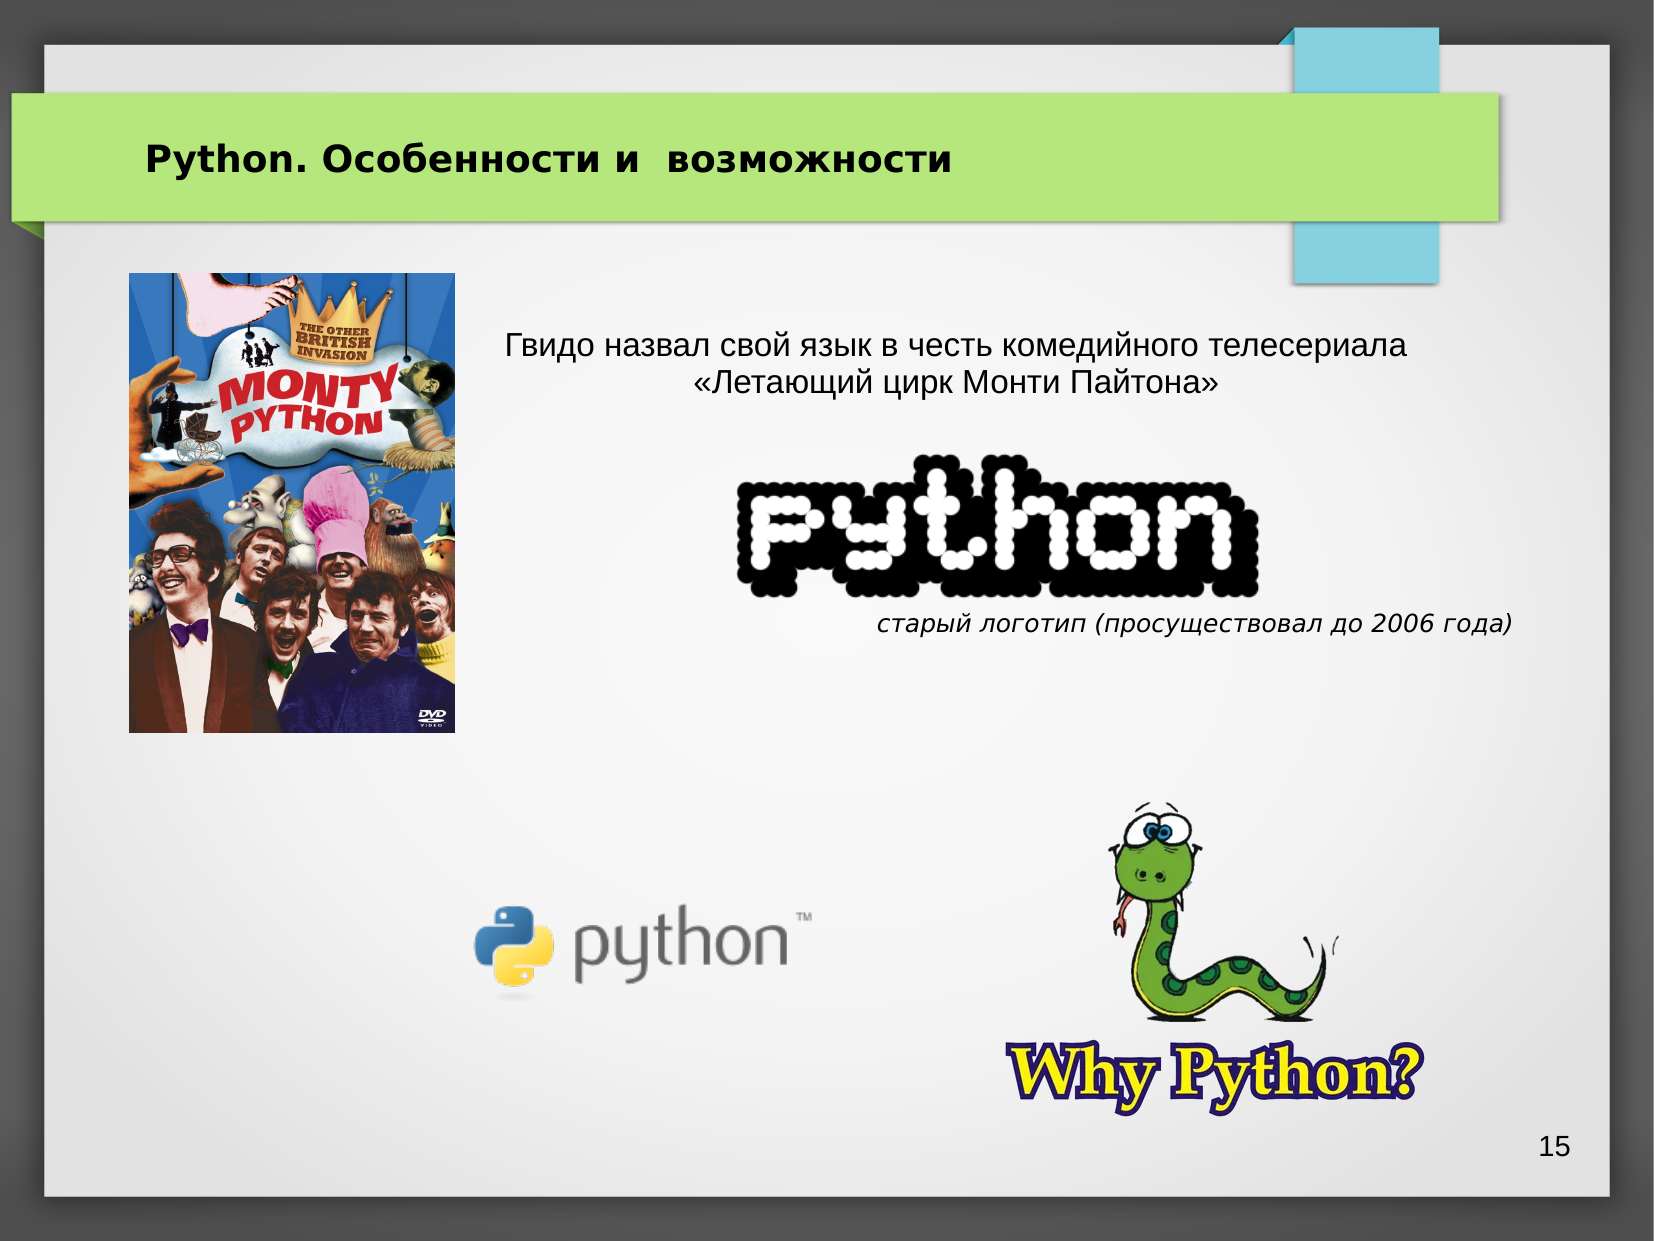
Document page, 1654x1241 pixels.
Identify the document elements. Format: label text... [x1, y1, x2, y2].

picture [0, 0, 1654, 1241]
text_box старый логотип (просуществовал до 2006 года) [862, 602, 1558, 662]
text_box Гвидо назвал свой язык в честь комедийного телесериала «Летающий цирк Монти Пайтона» [455, 318, 1459, 408]
text_box Python. Особенности и возможности [129, 129, 969, 189]
